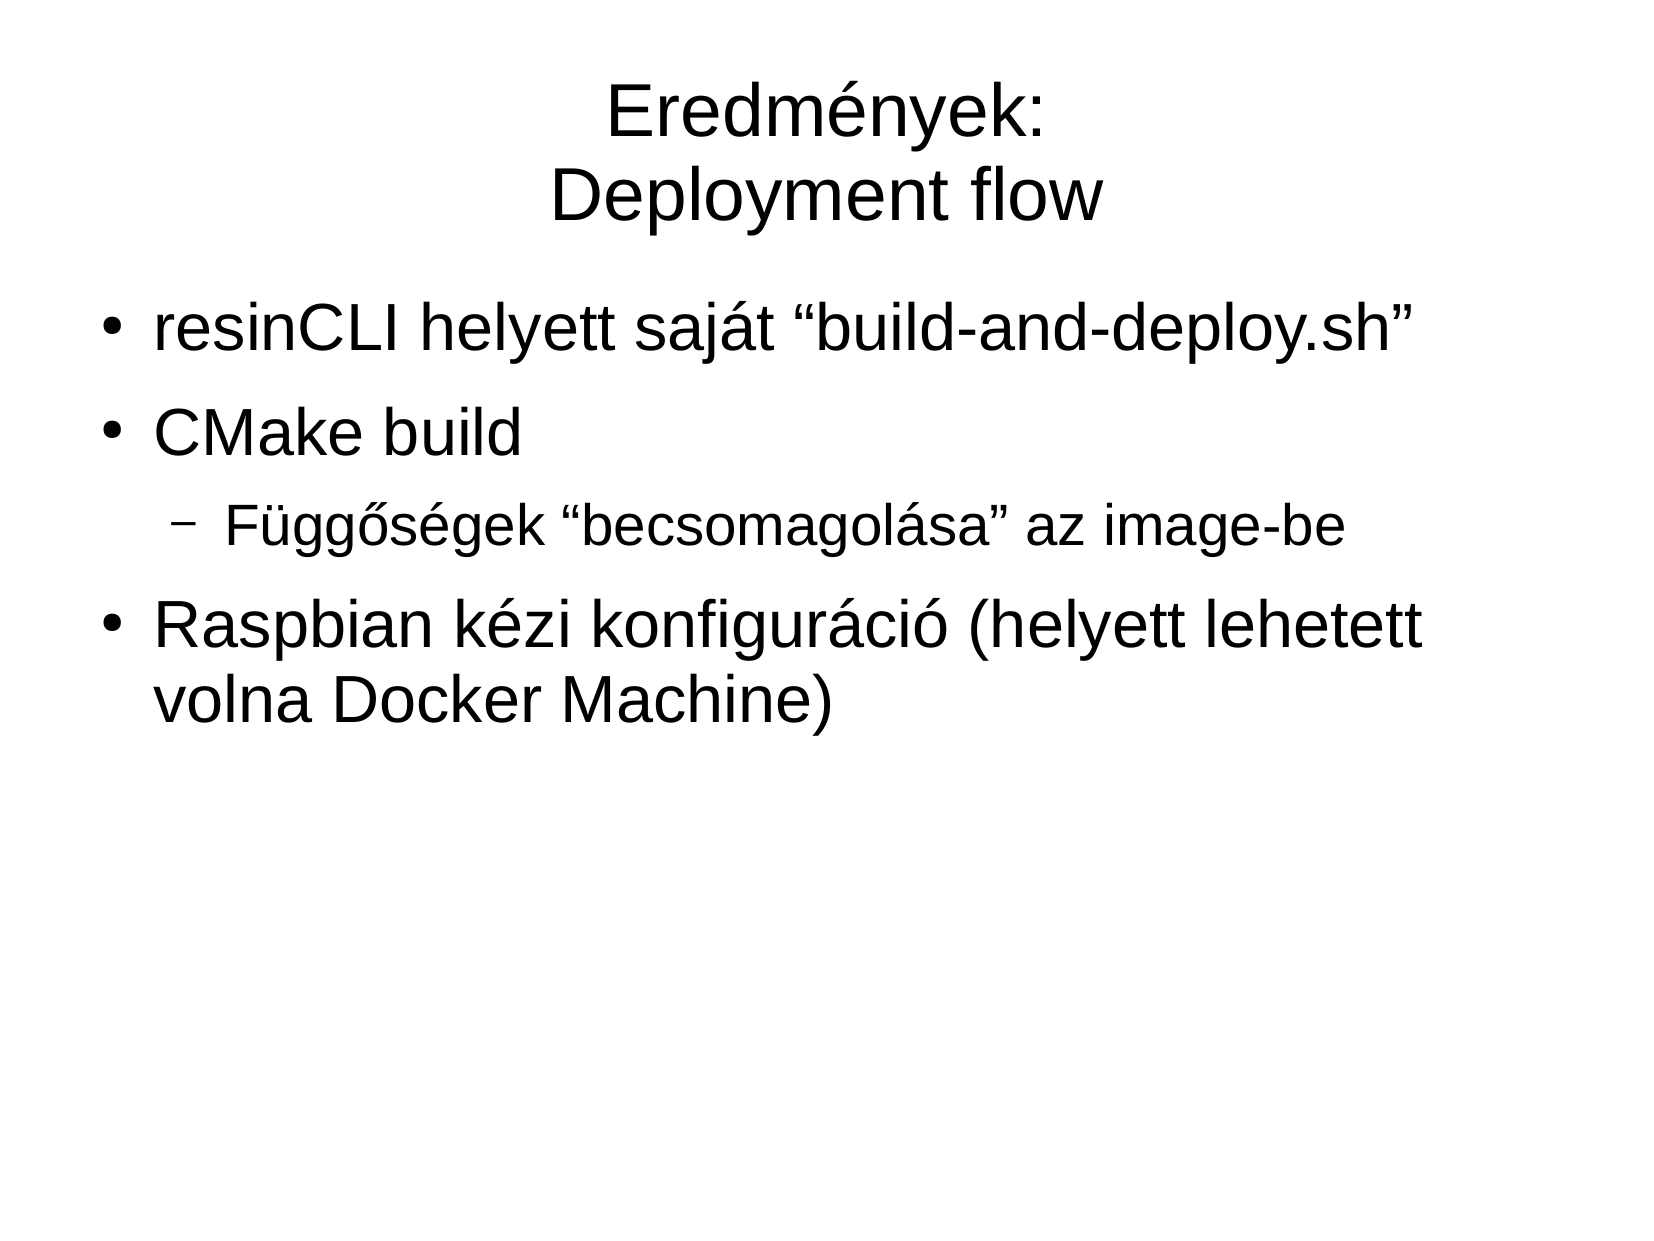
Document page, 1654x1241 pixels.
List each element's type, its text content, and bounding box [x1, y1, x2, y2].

list resinCLI helyett saját “build-and-deploy.sh” CMake build Függőségek “becsomagolása” az image-be Raspbian kézi konfiguráció (helyett lehetett volna Docker Machine) [82, 290, 1571, 1010]
title Eredmények: Deployment flow [82, 49, 1571, 257]
